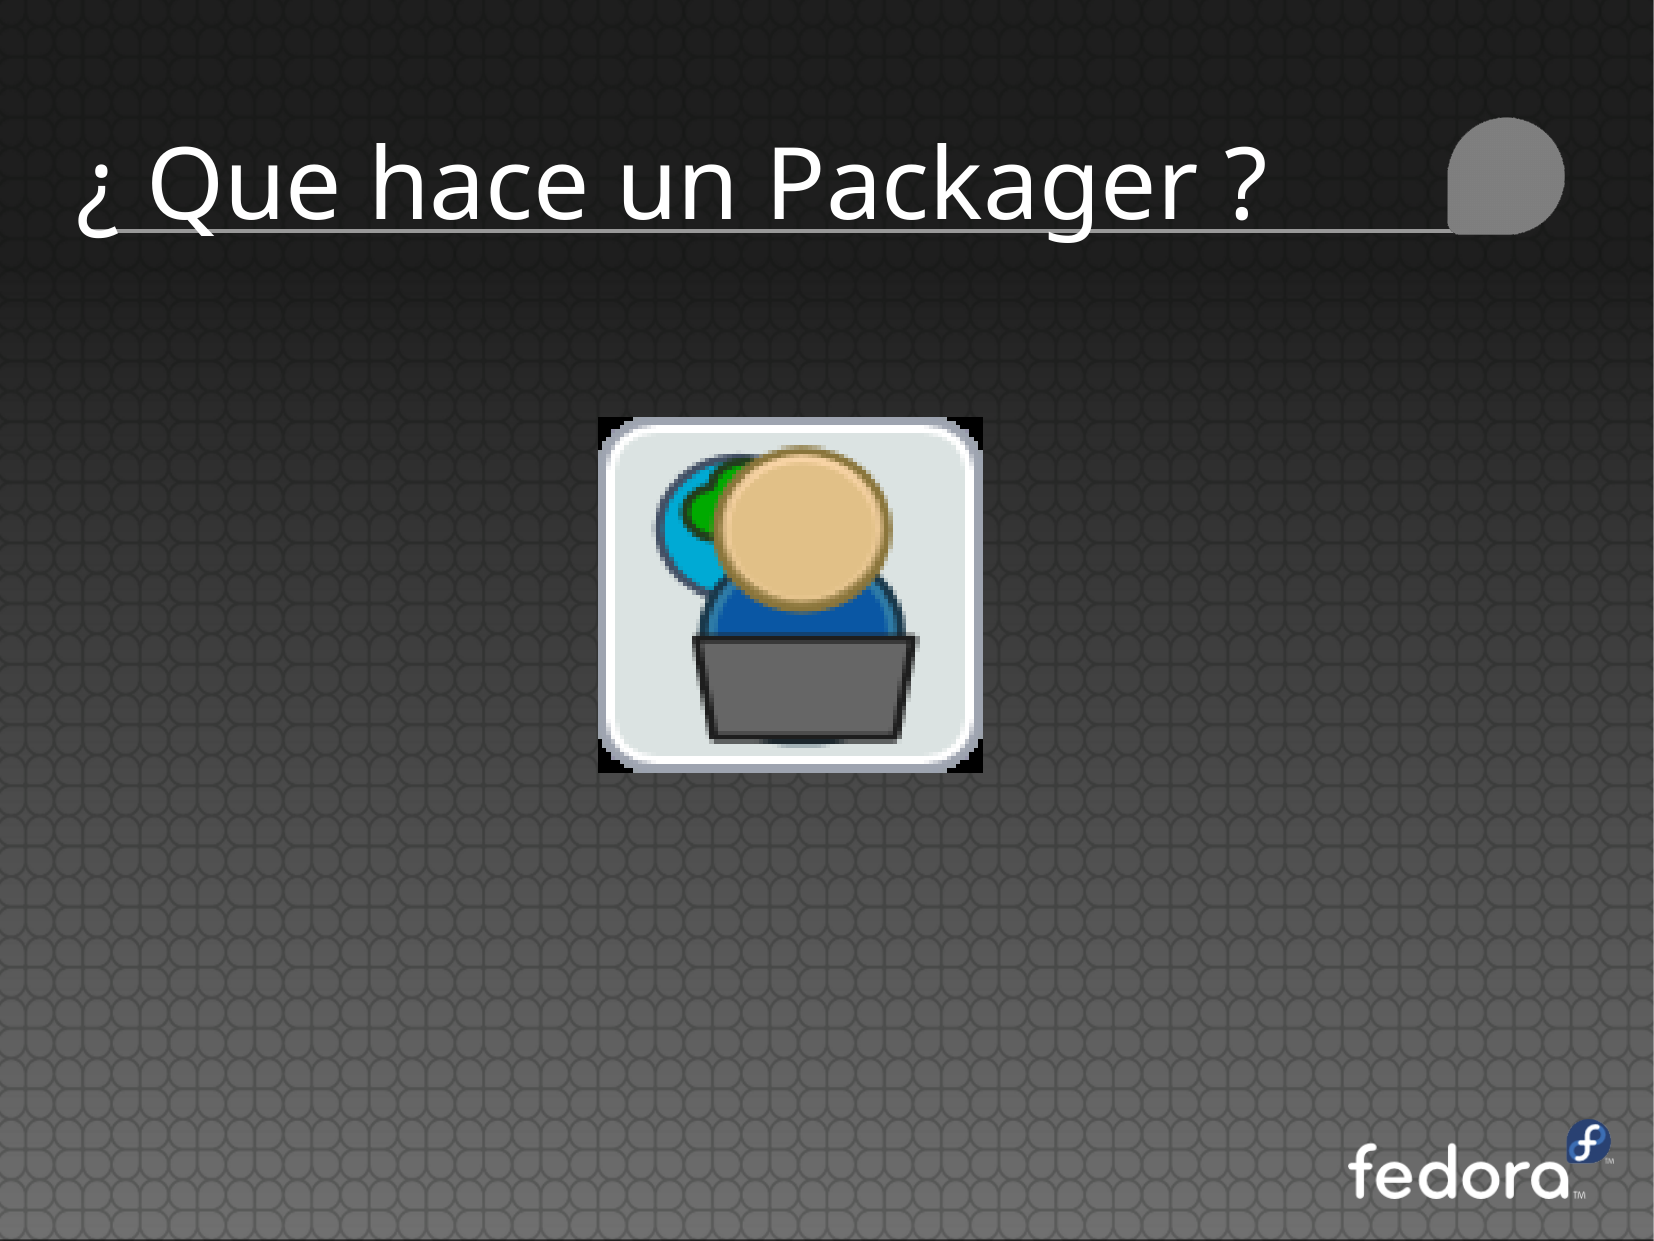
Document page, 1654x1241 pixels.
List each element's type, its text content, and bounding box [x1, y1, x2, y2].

title ¿ Que hace un Packager ? [76, 112, 1566, 249]
picture [0, 0, 1654, 1241]
